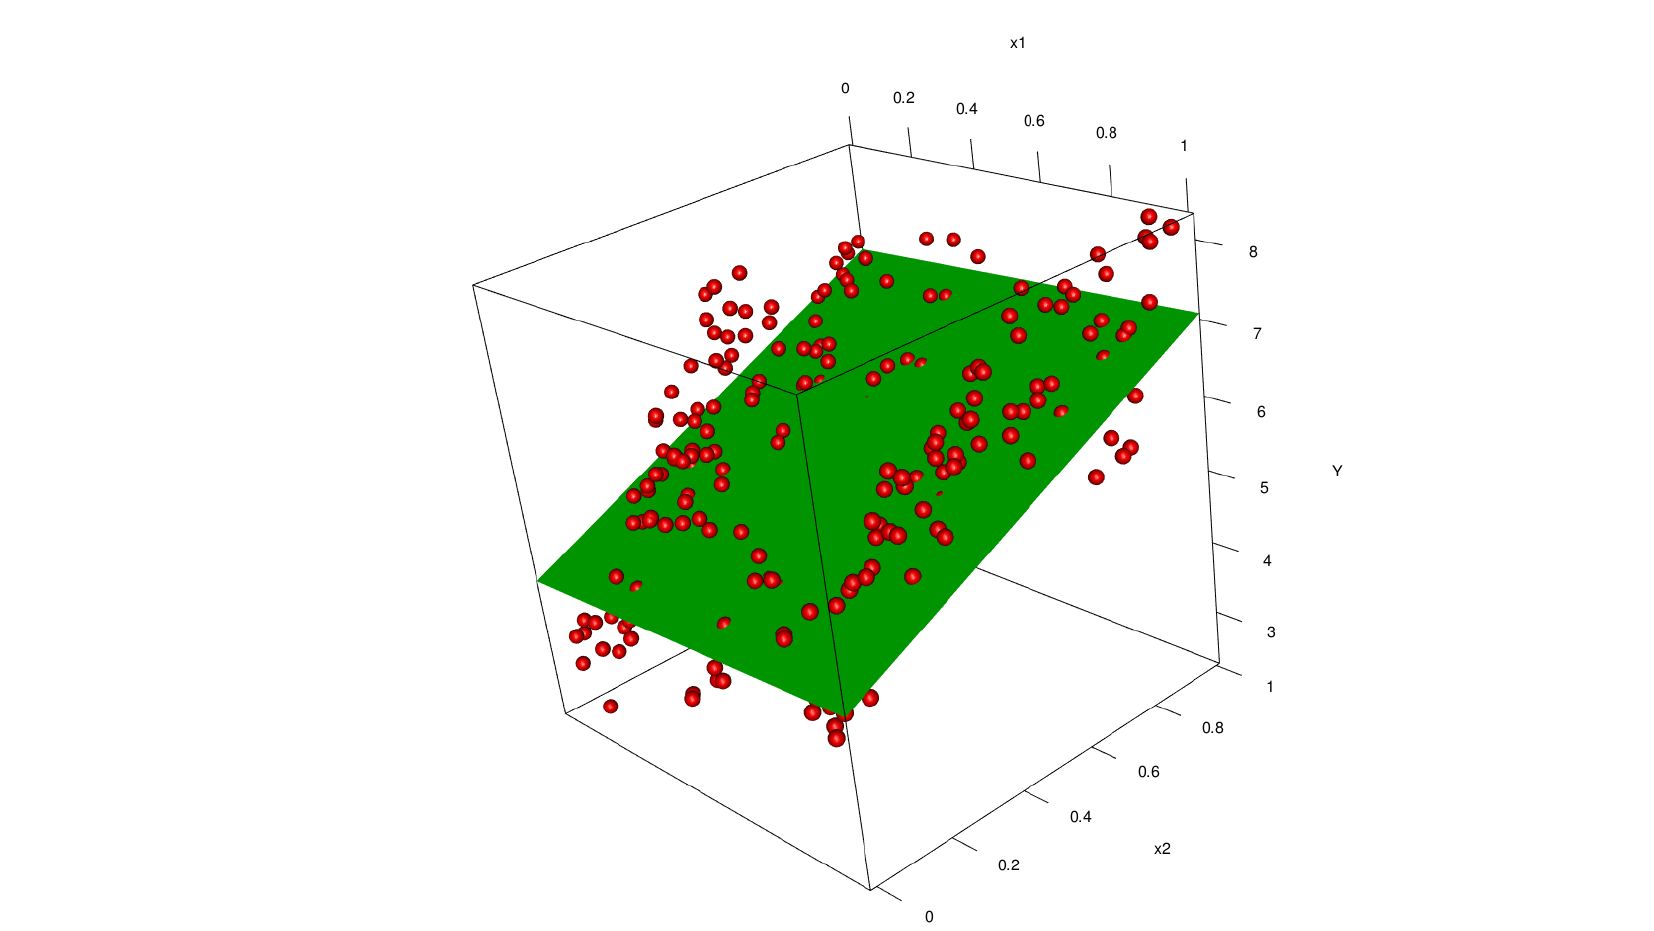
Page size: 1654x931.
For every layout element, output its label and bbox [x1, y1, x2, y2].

picture [454, 10, 1358, 931]
